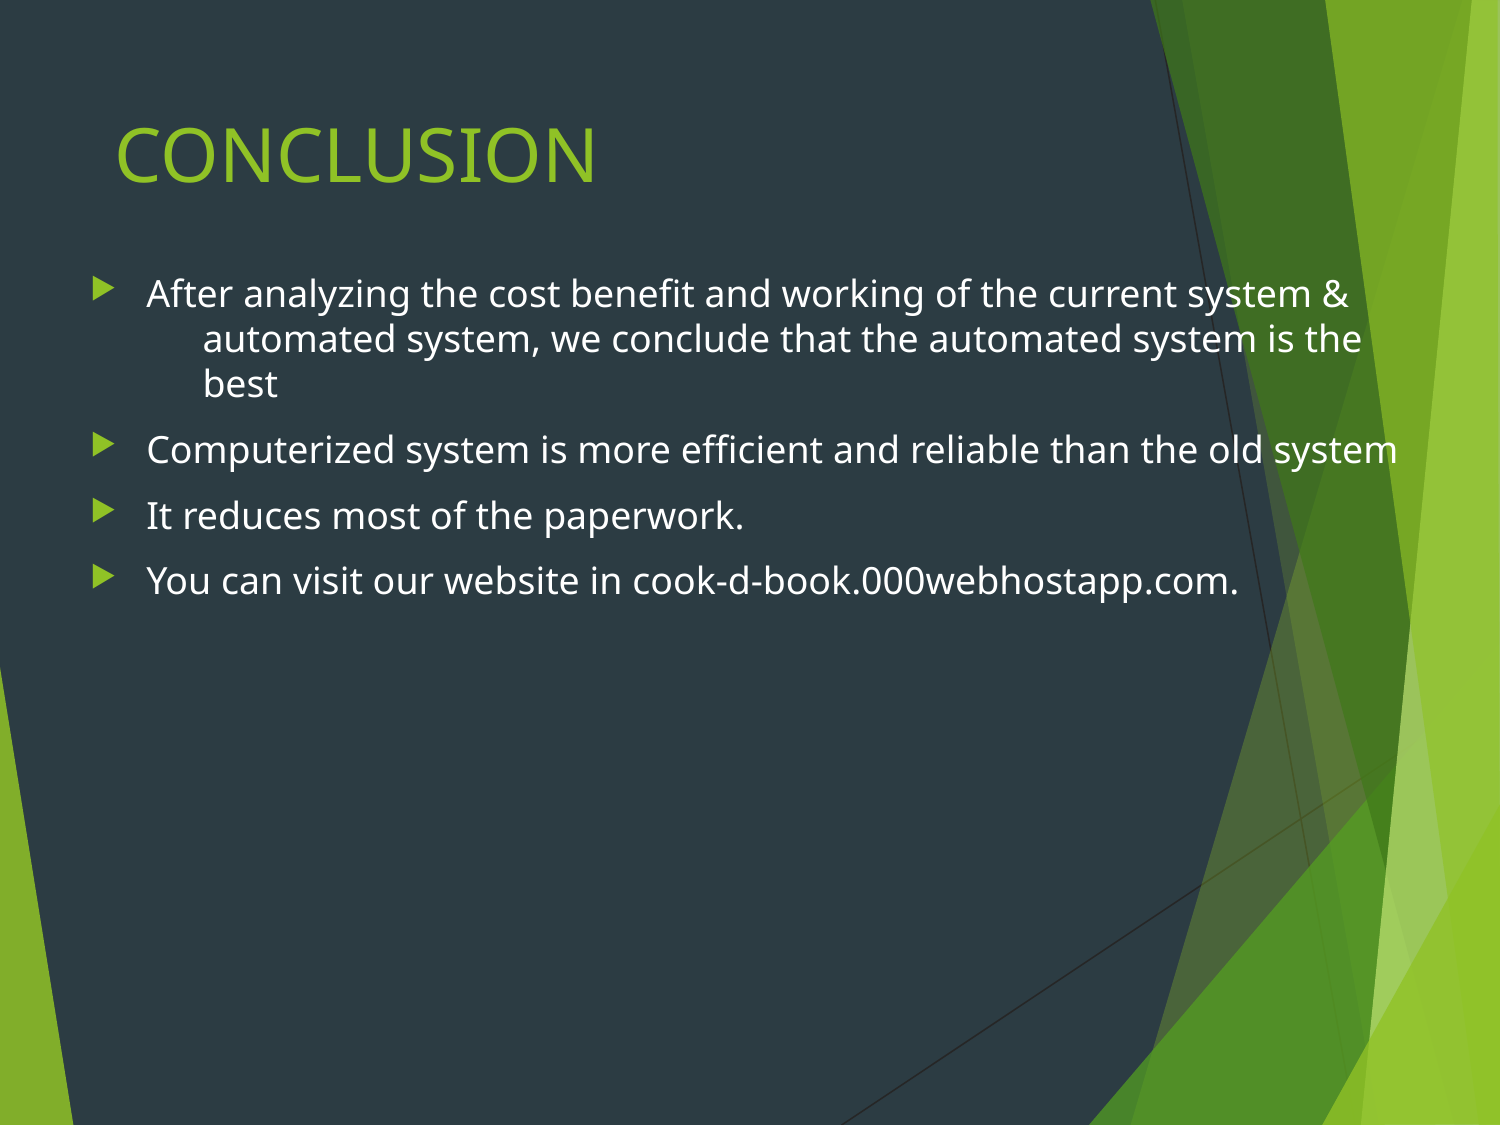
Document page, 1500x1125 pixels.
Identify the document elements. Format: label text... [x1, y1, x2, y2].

list After analyzing the cost benefit and working of the current system & automated system, we conclude that the automated system is the best Computerized system is more efficient and reliable than the old system It reduces most of the paperwork. You can visit our website in cook-d-book.000webhostapp.com. [75, 262, 1439, 1080]
title CONCLUSION [99, 99, 1142, 262]
